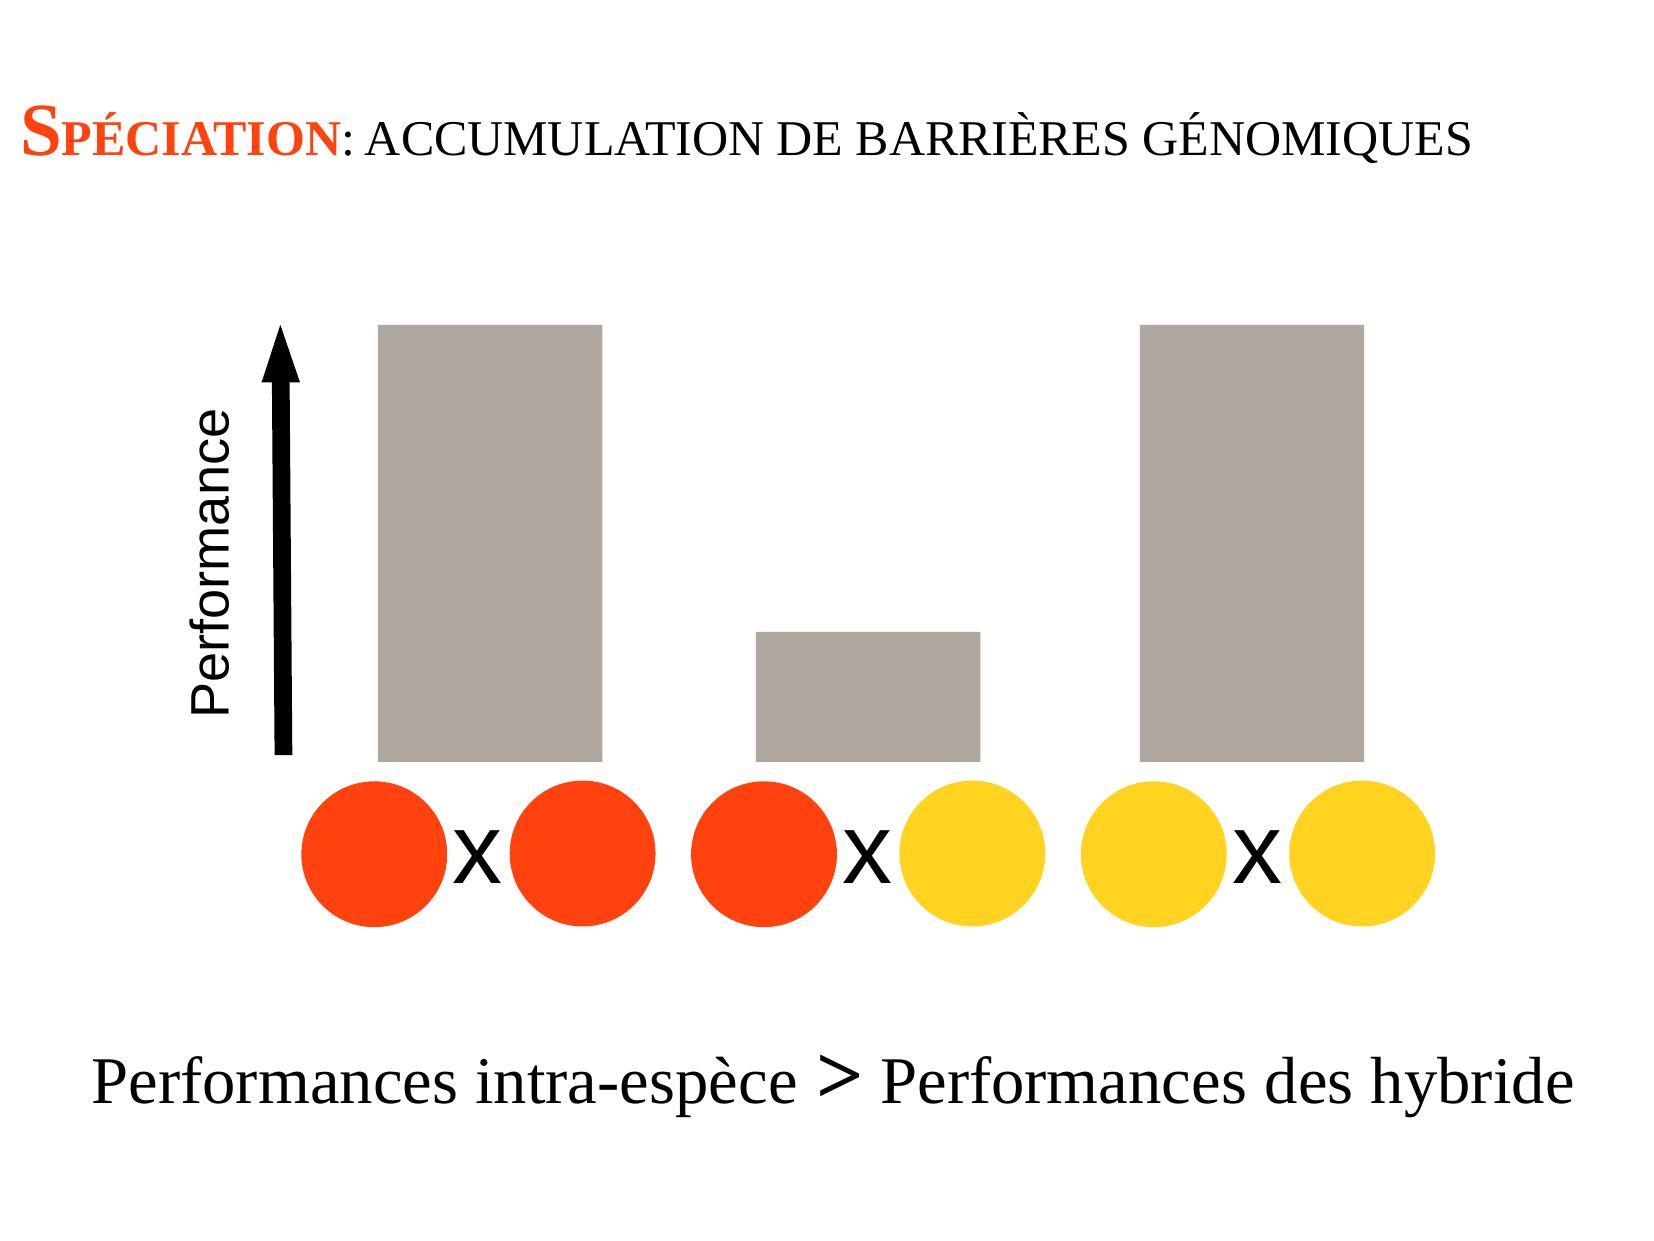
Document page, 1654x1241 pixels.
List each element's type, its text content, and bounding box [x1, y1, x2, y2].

text_box SPÉCIATION: ACCUMULATION DE BARRIÈRES GÉNOMIQUES [5, 80, 1654, 180]
text_box x [1217, 786, 1298, 914]
text_box [377, 324, 603, 762]
text_box [518, 780, 656, 927]
text_box Performances intra-espèce > Performances des hybride [76, 1021, 1643, 1129]
text_box [1139, 324, 1365, 762]
text_box [691, 781, 827, 928]
text_box [1080, 781, 1217, 928]
text_box Performance [172, 393, 248, 734]
text_box [301, 781, 438, 928]
text_box x [827, 786, 908, 914]
text_box [1298, 780, 1436, 927]
text_box [908, 780, 1046, 927]
text_box [755, 631, 981, 762]
text_box x [438, 786, 518, 914]
